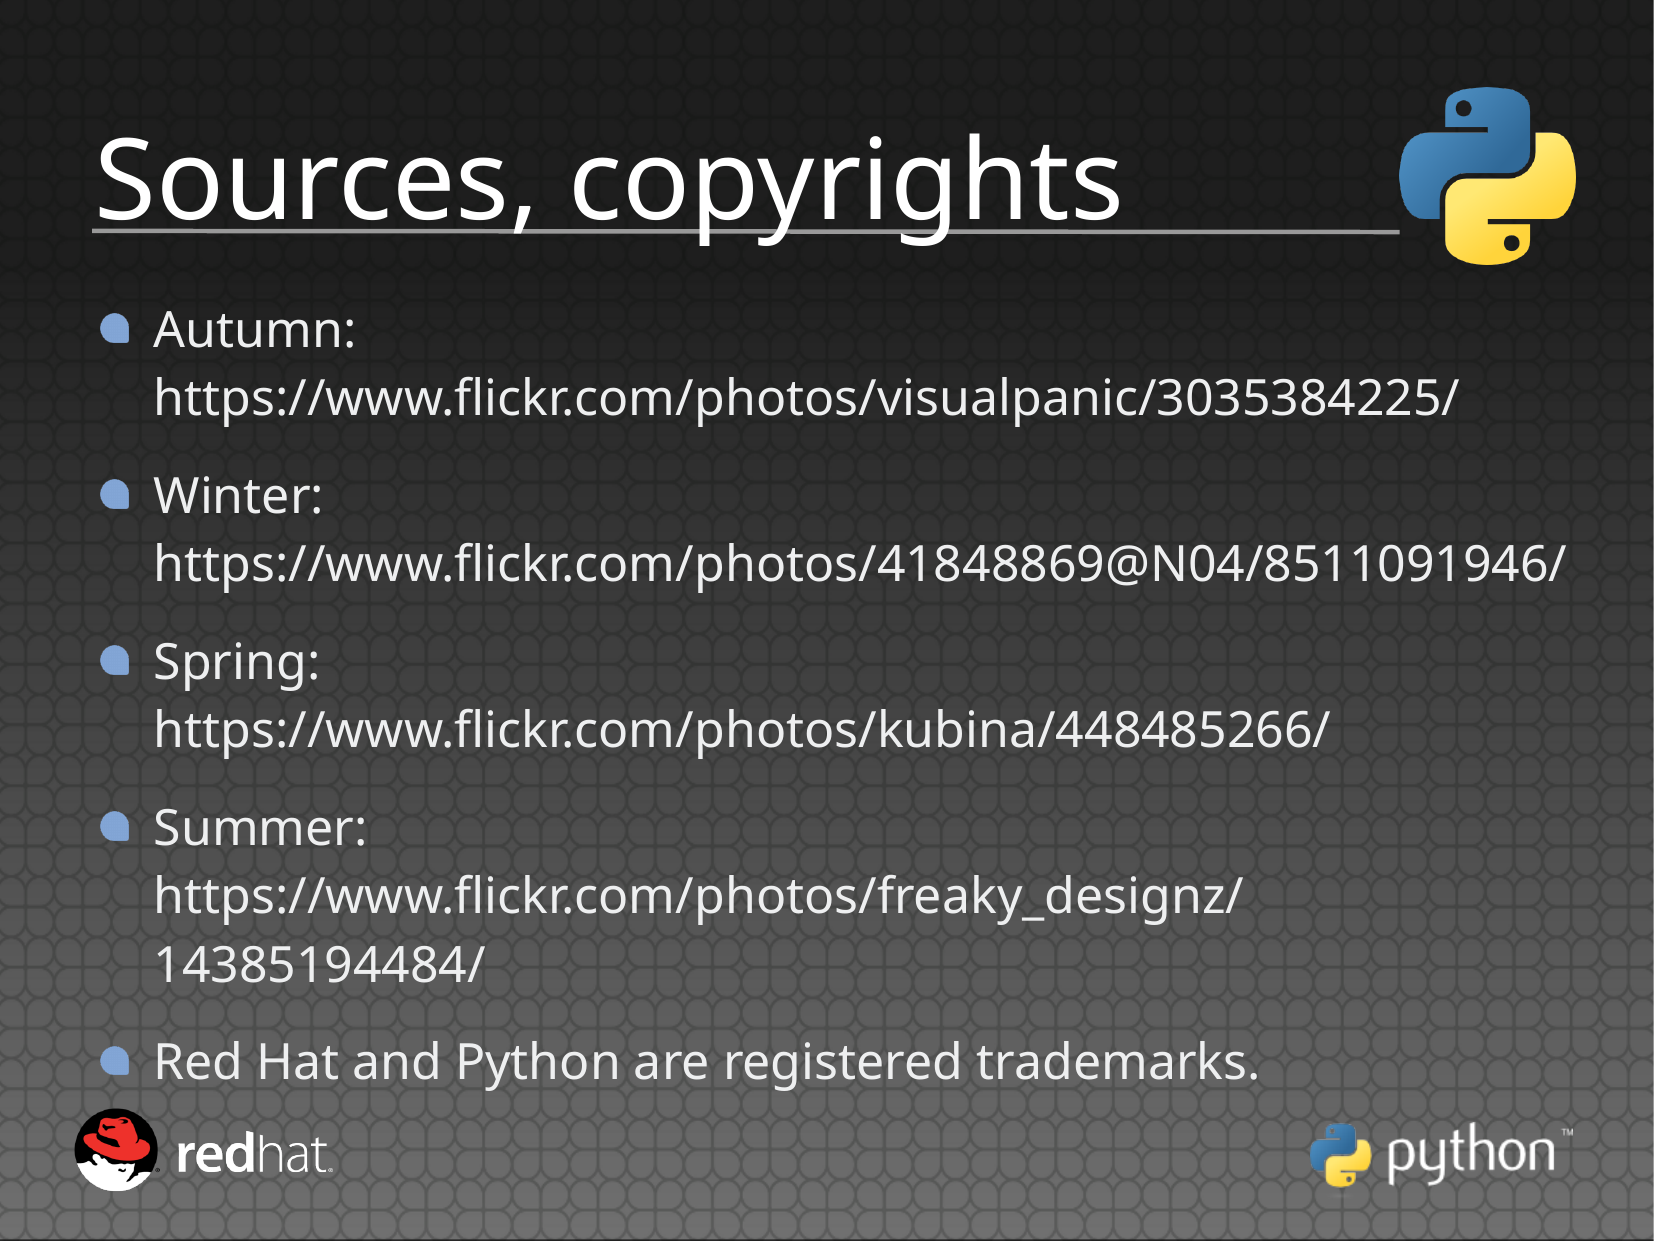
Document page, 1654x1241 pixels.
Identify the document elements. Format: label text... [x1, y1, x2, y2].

title Sources, copyrights [94, 100, 1426, 251]
list Autumn: https://www.flickr.com/photos/visualpanic/3035384225/ Winter: https://www.flickr.com/photos/41848869@N04/8511091946/ Spring: https://www.flickr.com/photos/kubina/448485266/ Summer: https://www.flickr.com/photos/freaky_designz/14385194484/ Red Hat and Python are registered trademarks. [82, 293, 1571, 1051]
picture [0, 0, 1654, 1241]
